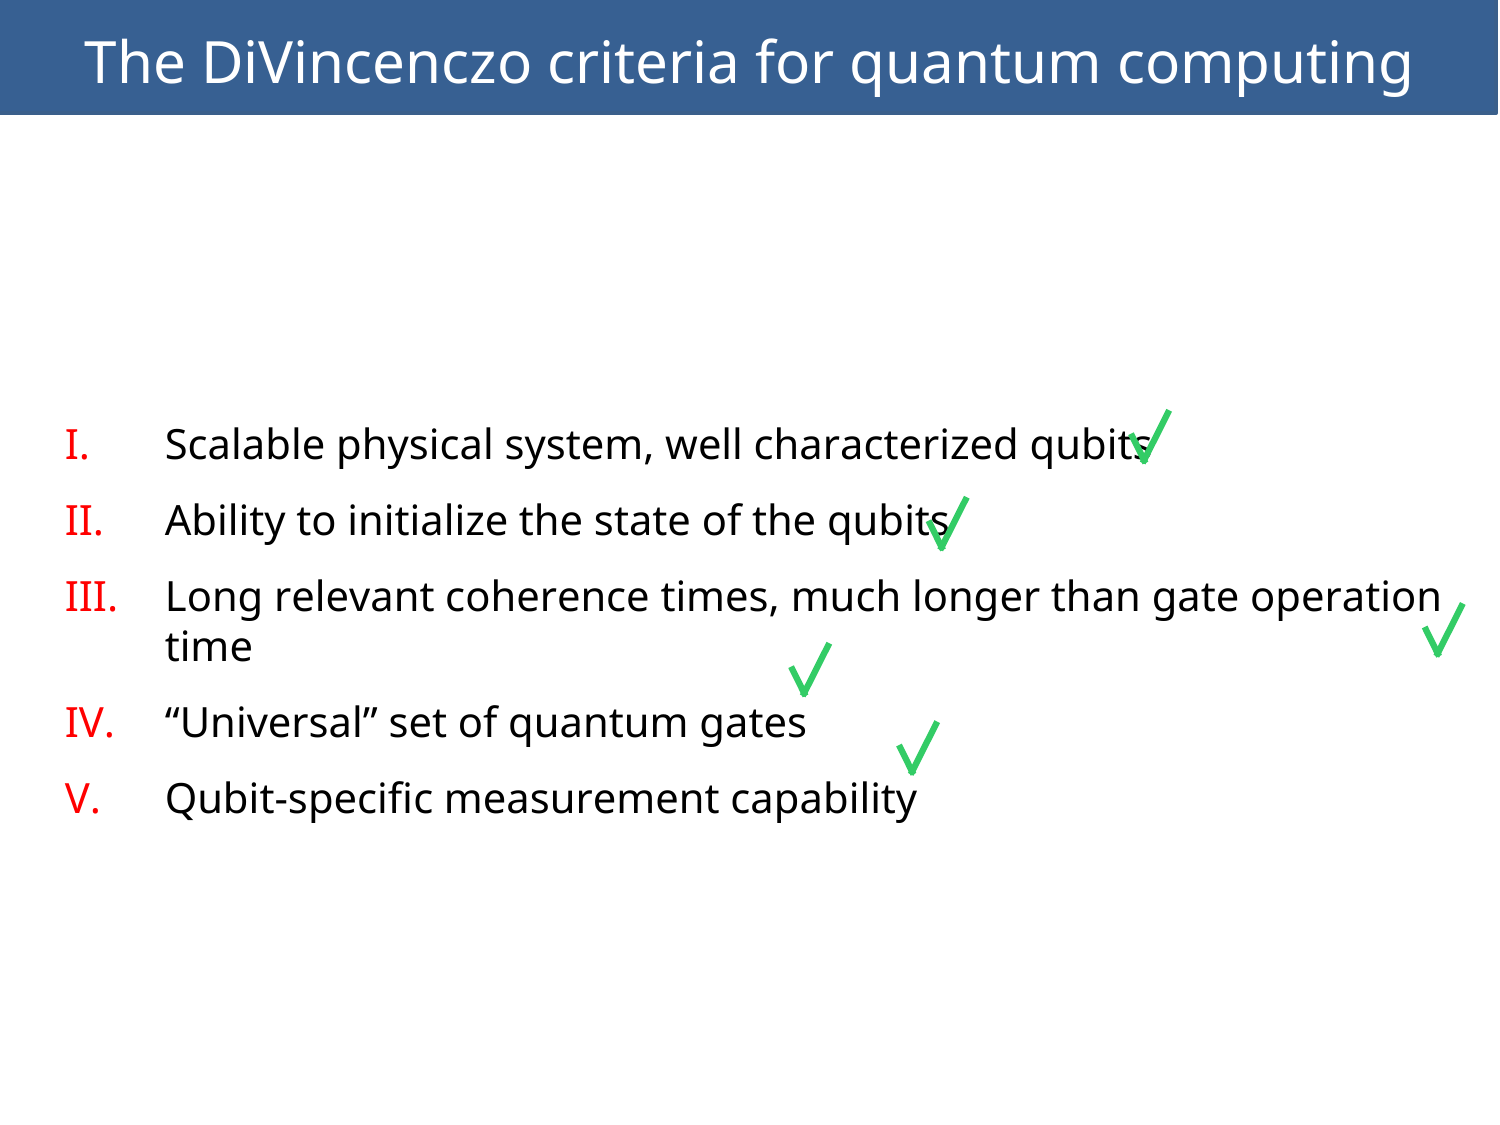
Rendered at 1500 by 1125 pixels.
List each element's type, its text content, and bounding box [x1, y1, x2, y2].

text_box The DiVincenczo criteria for quantum computing [45, 17, 1454, 103]
text_box Scalable physical system, well characterized qubits Ability to initialize the state of the qubits Long relevant coherence times, much longer than gate operation time “Universal” set of quantum gates Qubit-specific measurement capability [49, 409, 1500, 830]
